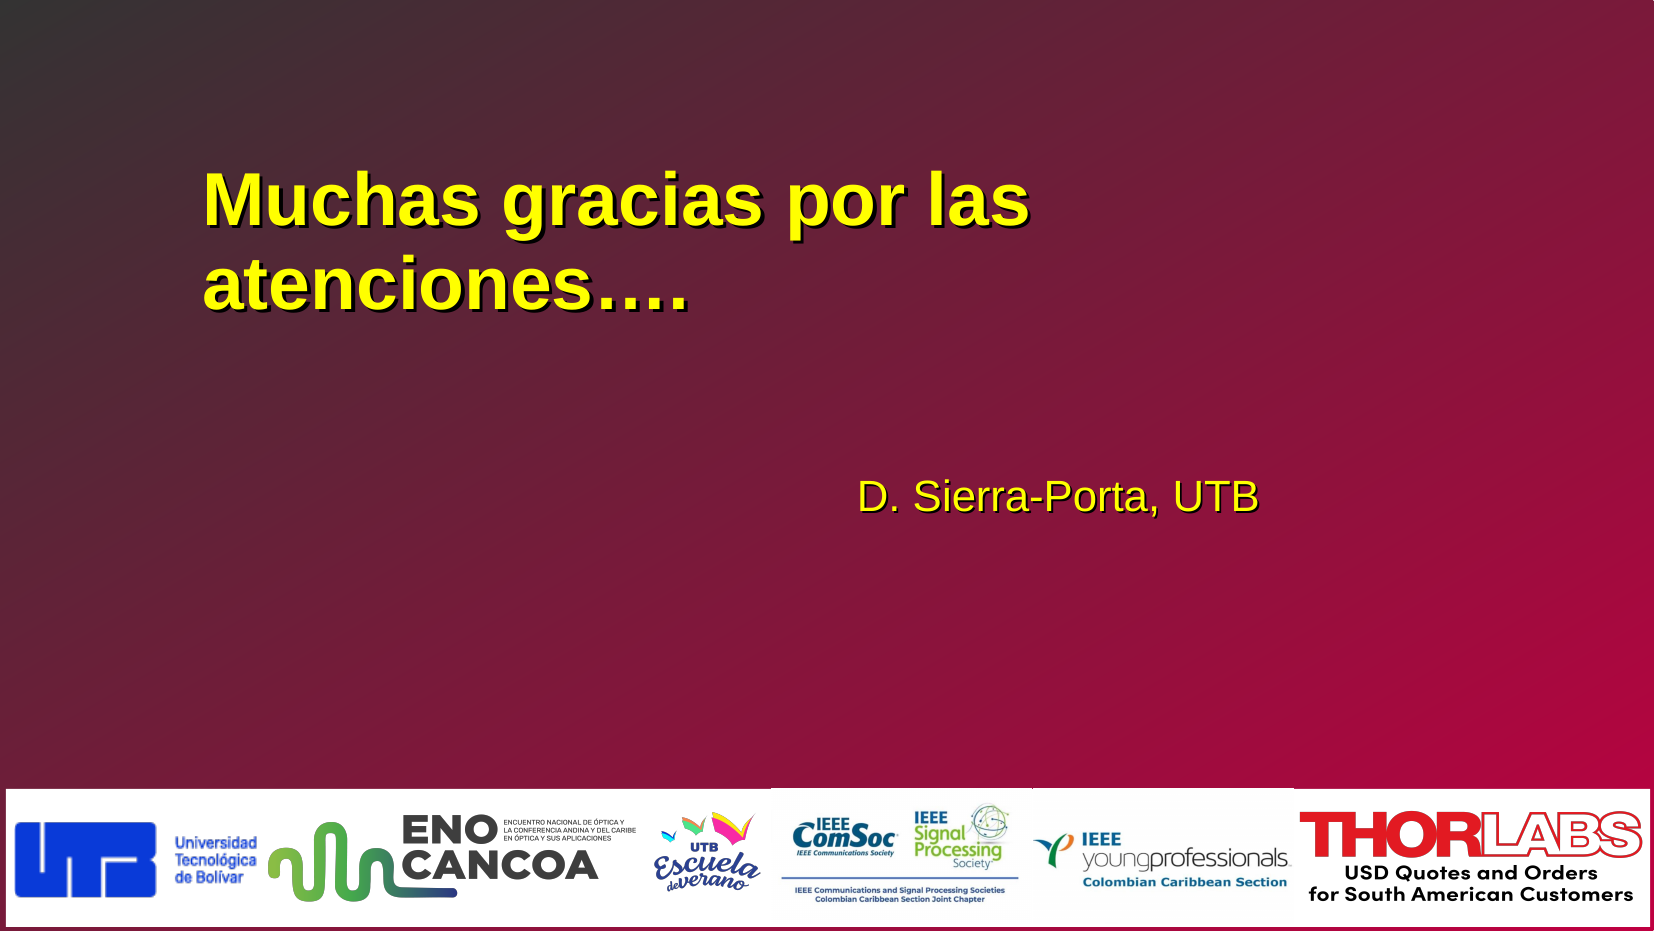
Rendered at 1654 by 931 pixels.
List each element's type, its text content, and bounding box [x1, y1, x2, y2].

text_box Muchas gracias por las atenciones…. D. Sierra-Porta, UTB [187, 150, 1276, 528]
text_box [5, 788, 1651, 927]
picture [1033, 788, 1649, 924]
picture [771, 788, 1032, 924]
picture [14, 799, 767, 917]
